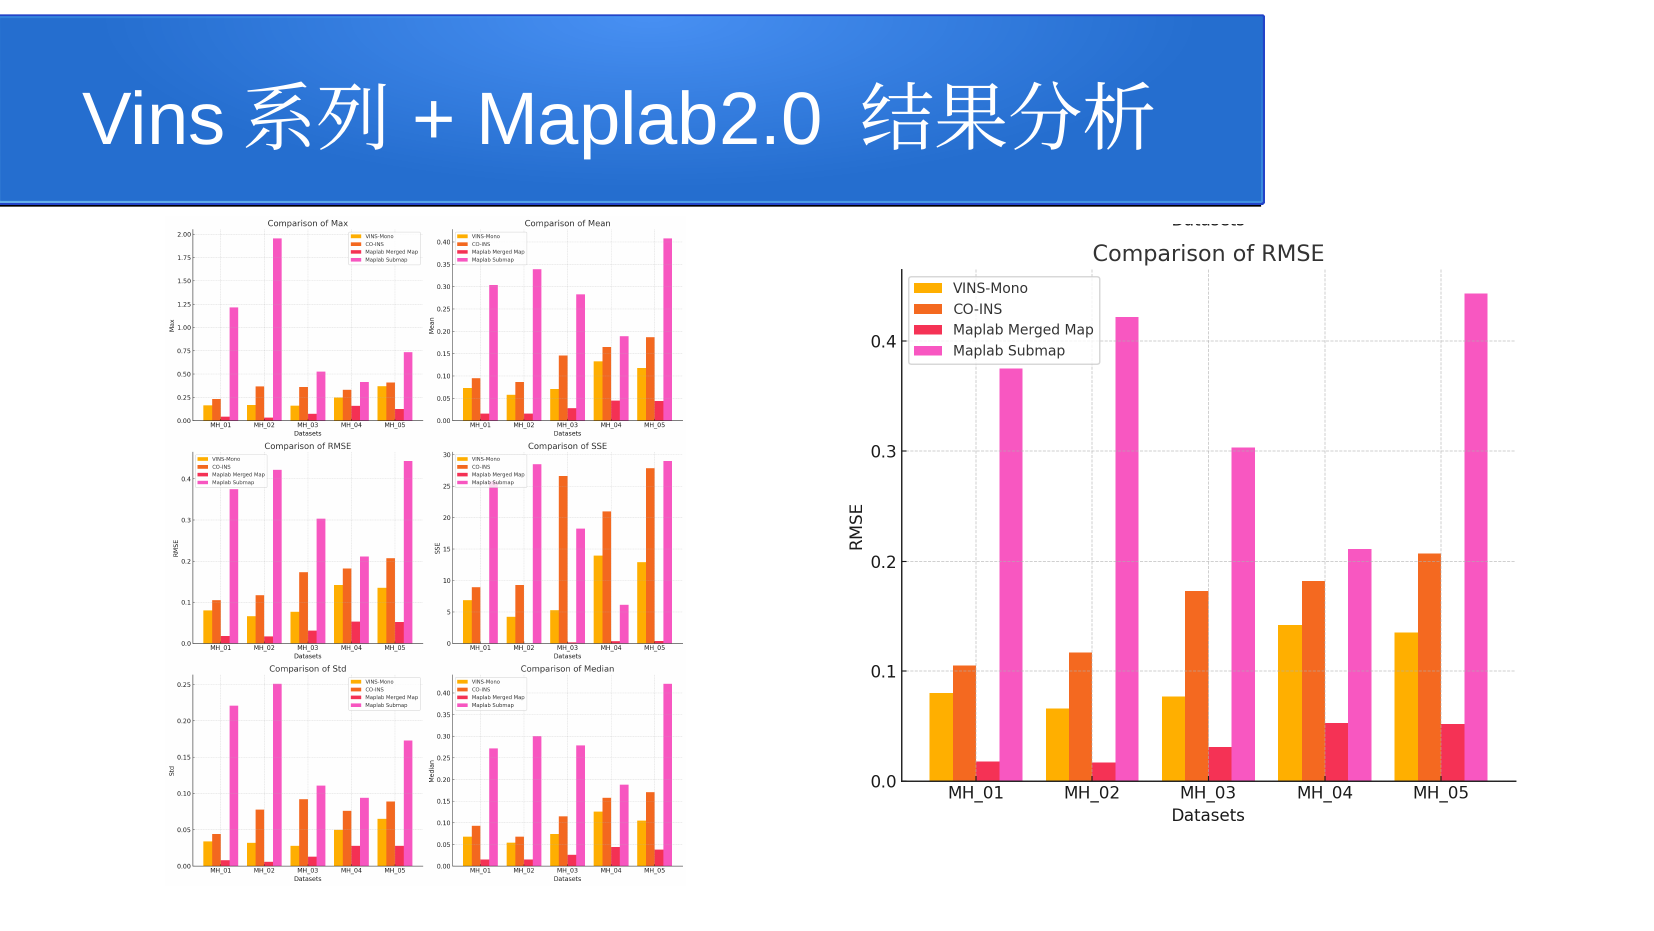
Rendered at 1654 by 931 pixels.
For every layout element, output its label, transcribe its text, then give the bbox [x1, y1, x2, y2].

title Vins系列+ Maplab2.0 结果分析 [82, 35, 1235, 189]
picture [165, 216, 686, 886]
picture [827, 224, 1536, 839]
